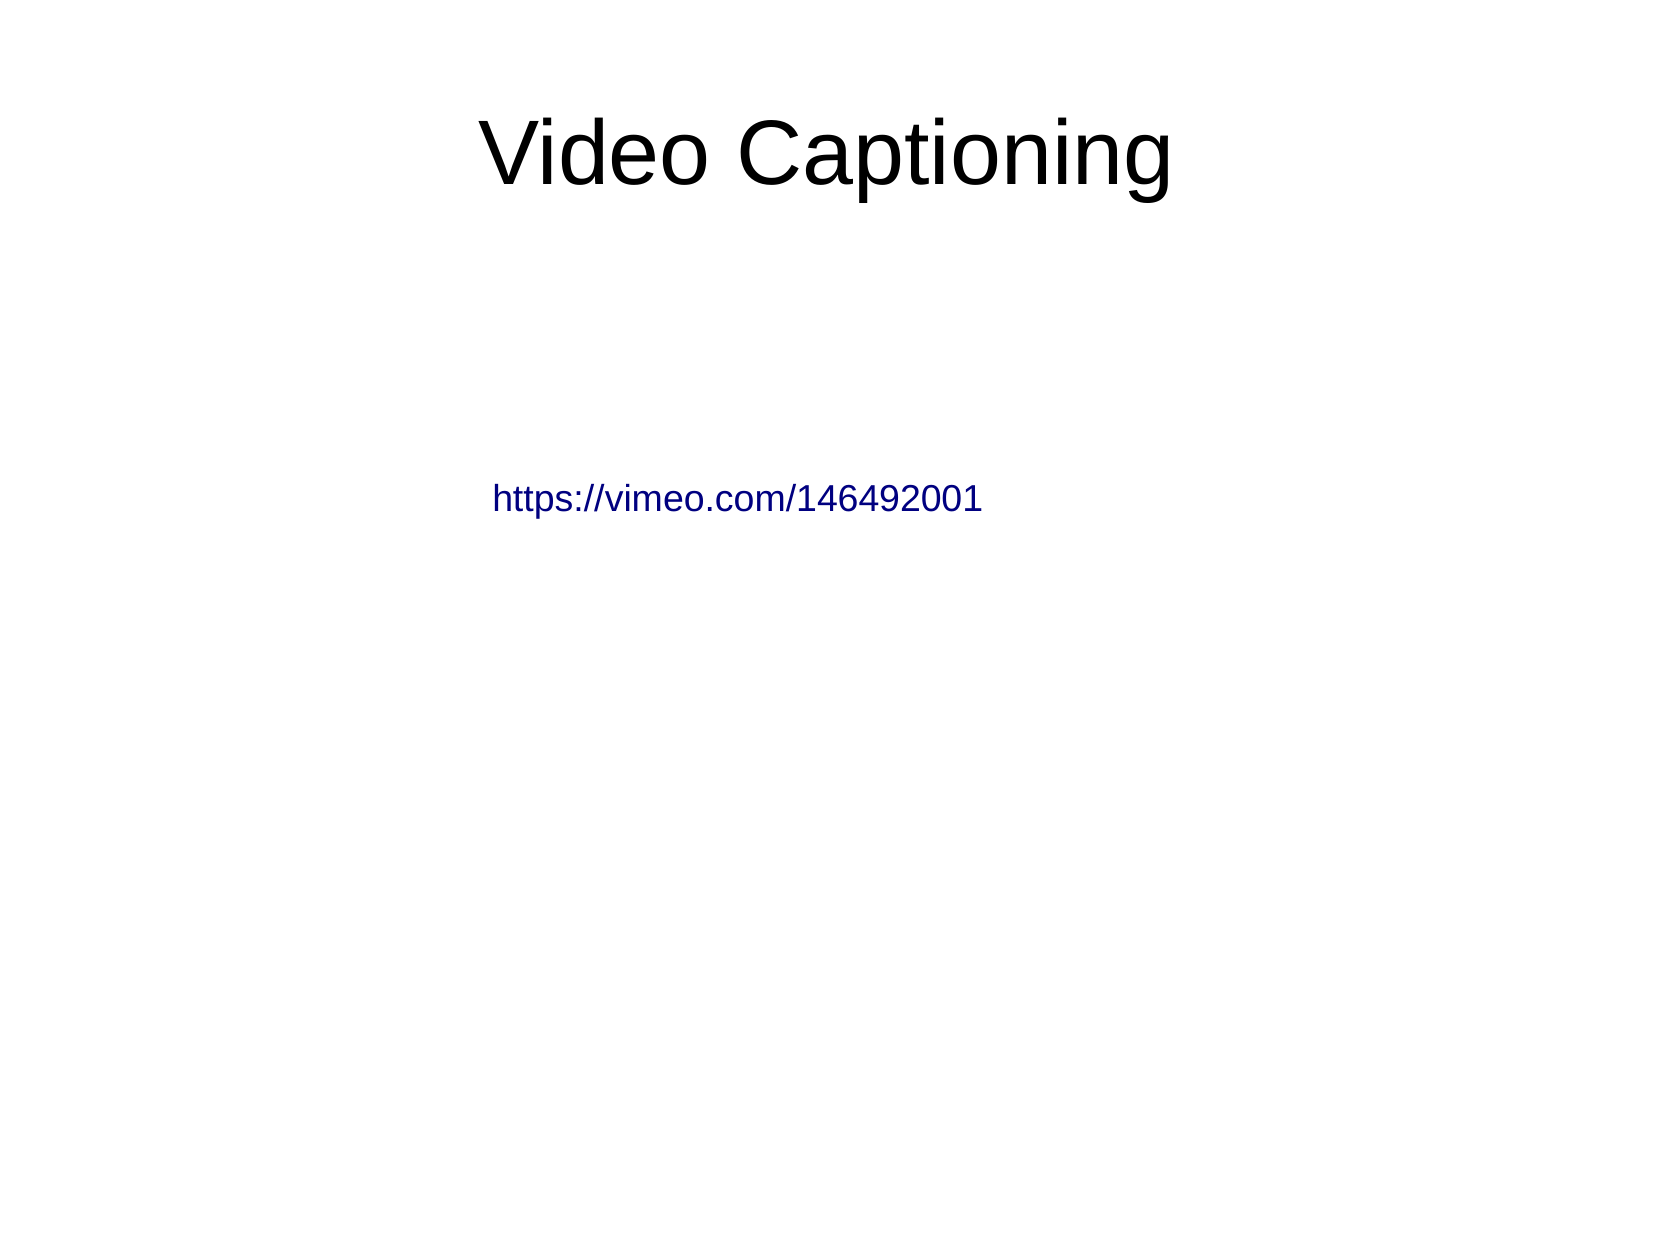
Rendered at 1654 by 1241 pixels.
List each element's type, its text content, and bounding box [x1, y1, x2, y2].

title Video Captioning [82, 49, 1571, 257]
text_box https://vimeo.com/146492001 [477, 469, 1081, 541]
